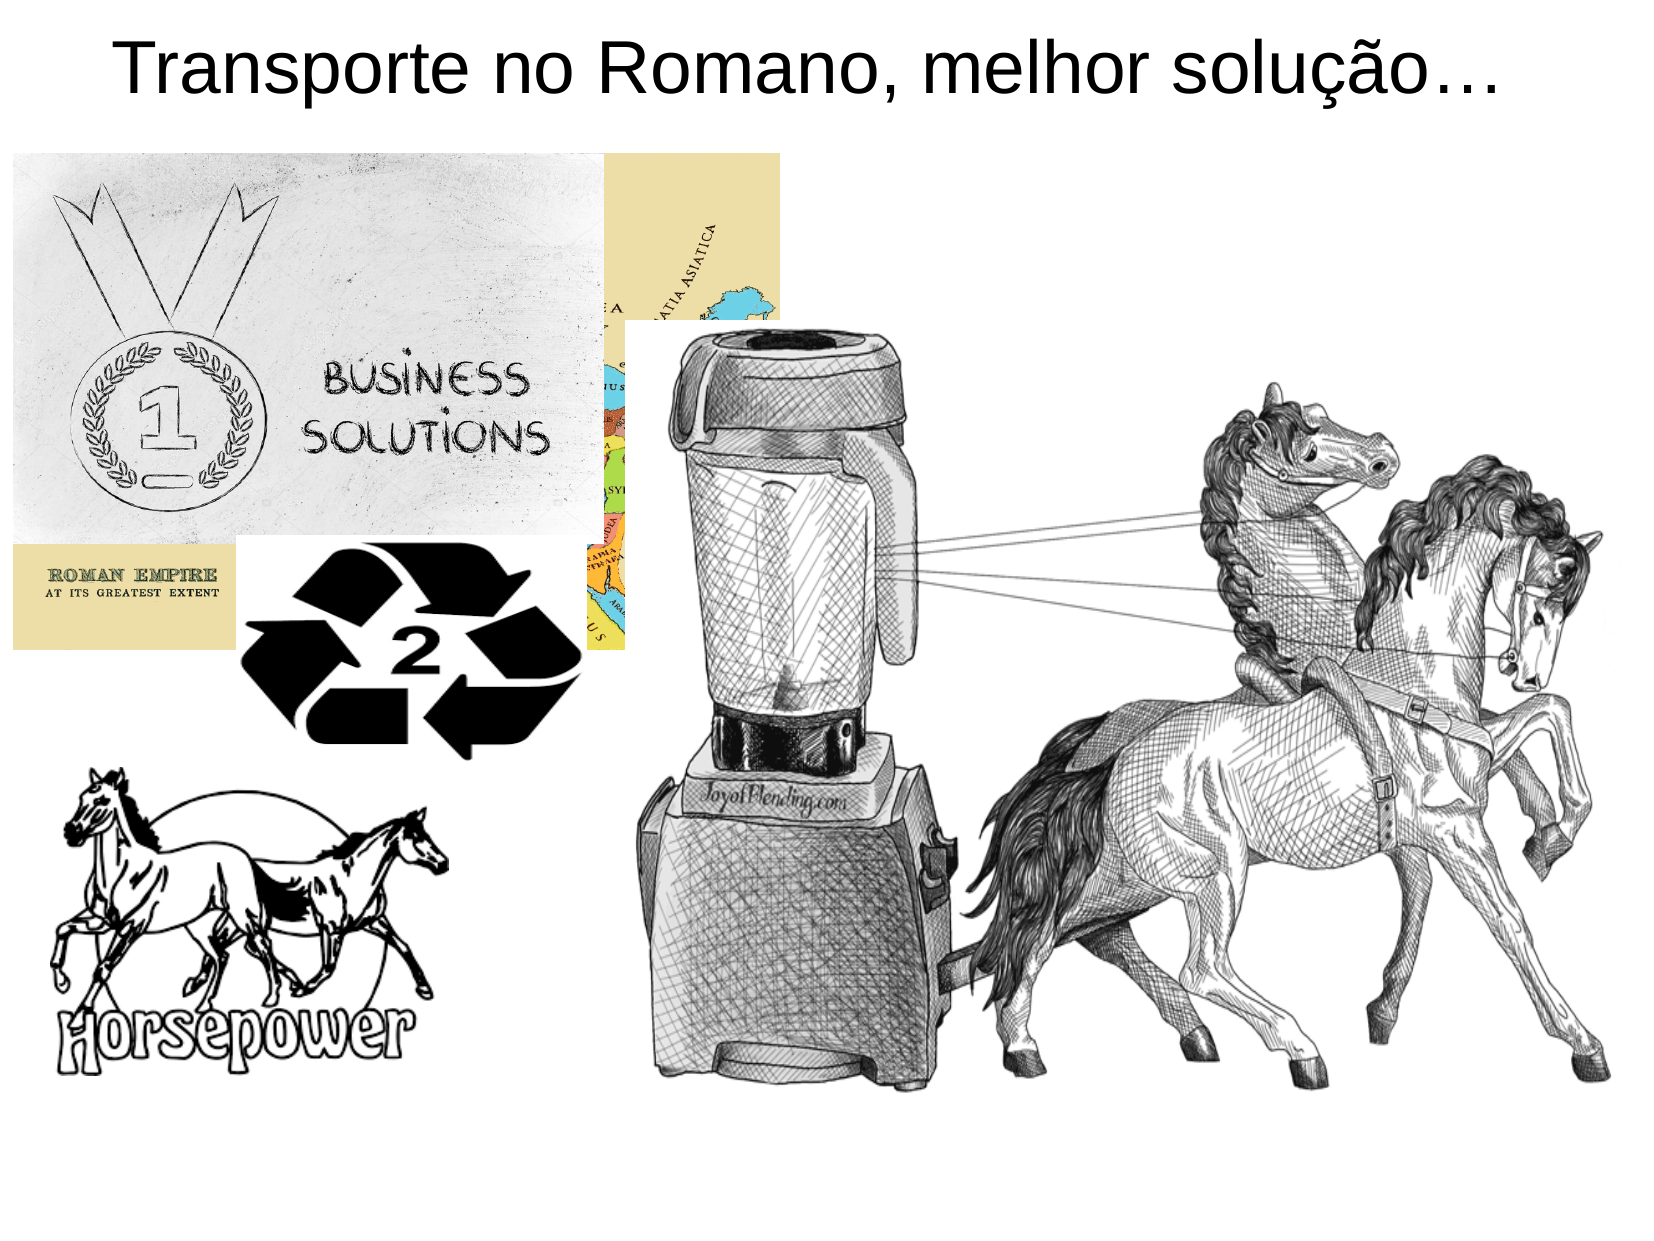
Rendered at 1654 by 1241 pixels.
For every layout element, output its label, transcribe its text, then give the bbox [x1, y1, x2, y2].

picture [13, 153, 1621, 1099]
title Transporte no Romano, melhor solução… [35, 5, 1583, 213]
